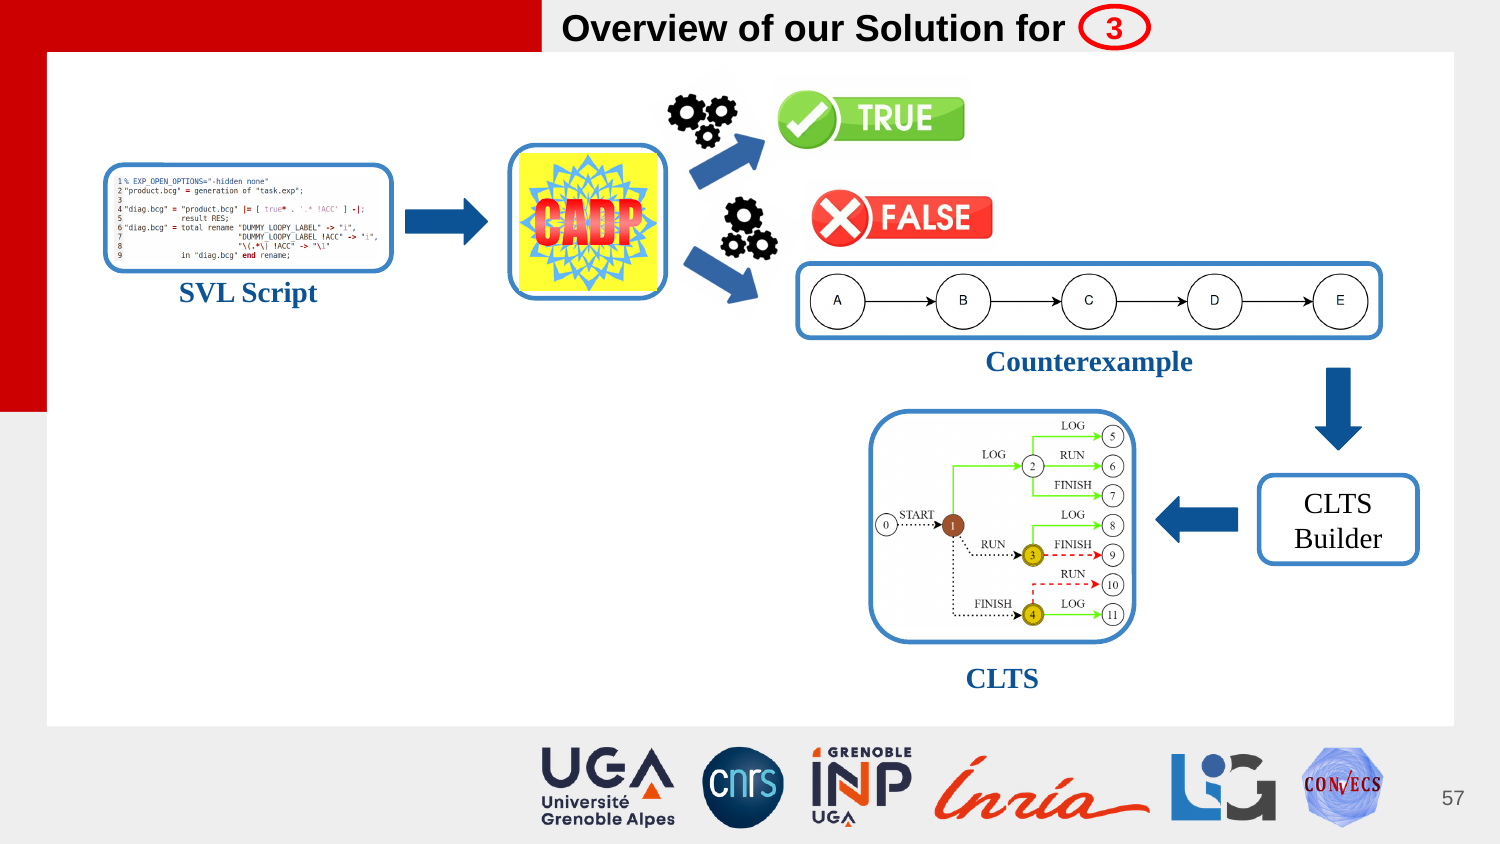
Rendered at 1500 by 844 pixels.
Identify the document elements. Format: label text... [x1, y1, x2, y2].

text_box [1155, 496, 1238, 543]
text_box [1315, 368, 1362, 450]
text_box CLTS Builder [1259, 475, 1418, 564]
text_box SVL Script [107, 263, 389, 318]
text_box 3 [1080, 6, 1149, 49]
text_box [405, 198, 488, 245]
text_box CLTS [861, 650, 1143, 705]
slide_number <numéro> [1389, 764, 1480, 830]
text_box Counterexample [948, 333, 1230, 388]
picture [0, 0, 1500, 844]
text_box Overview of our Solution for [546, 0, 1441, 55]
